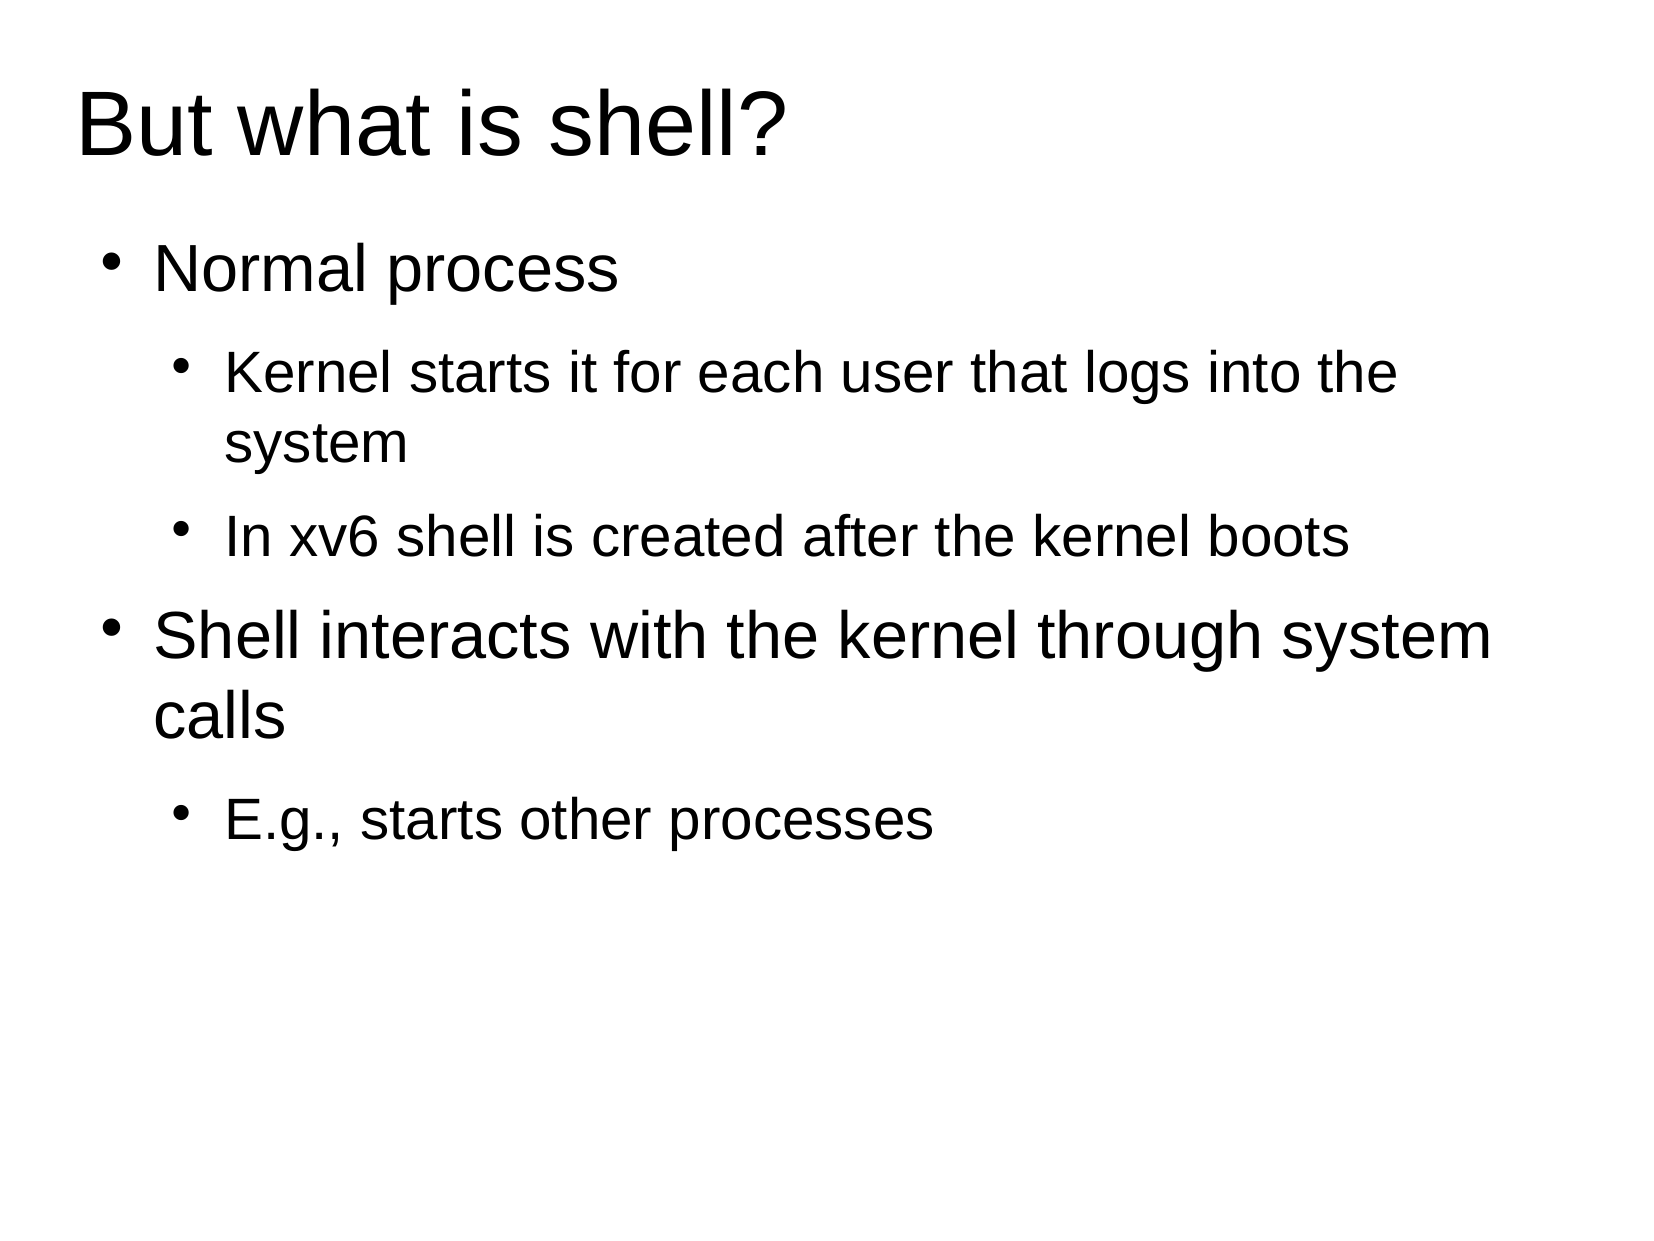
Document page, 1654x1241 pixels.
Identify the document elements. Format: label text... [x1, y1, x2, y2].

list Normal process Kernel starts it for each user that logs into the system In xv6 shell is created after the kernel boots Shell interacts with the kernel through system calls E.g., starts other processes [82, 225, 1571, 1163]
title But what is shell? [75, 49, 1200, 188]
